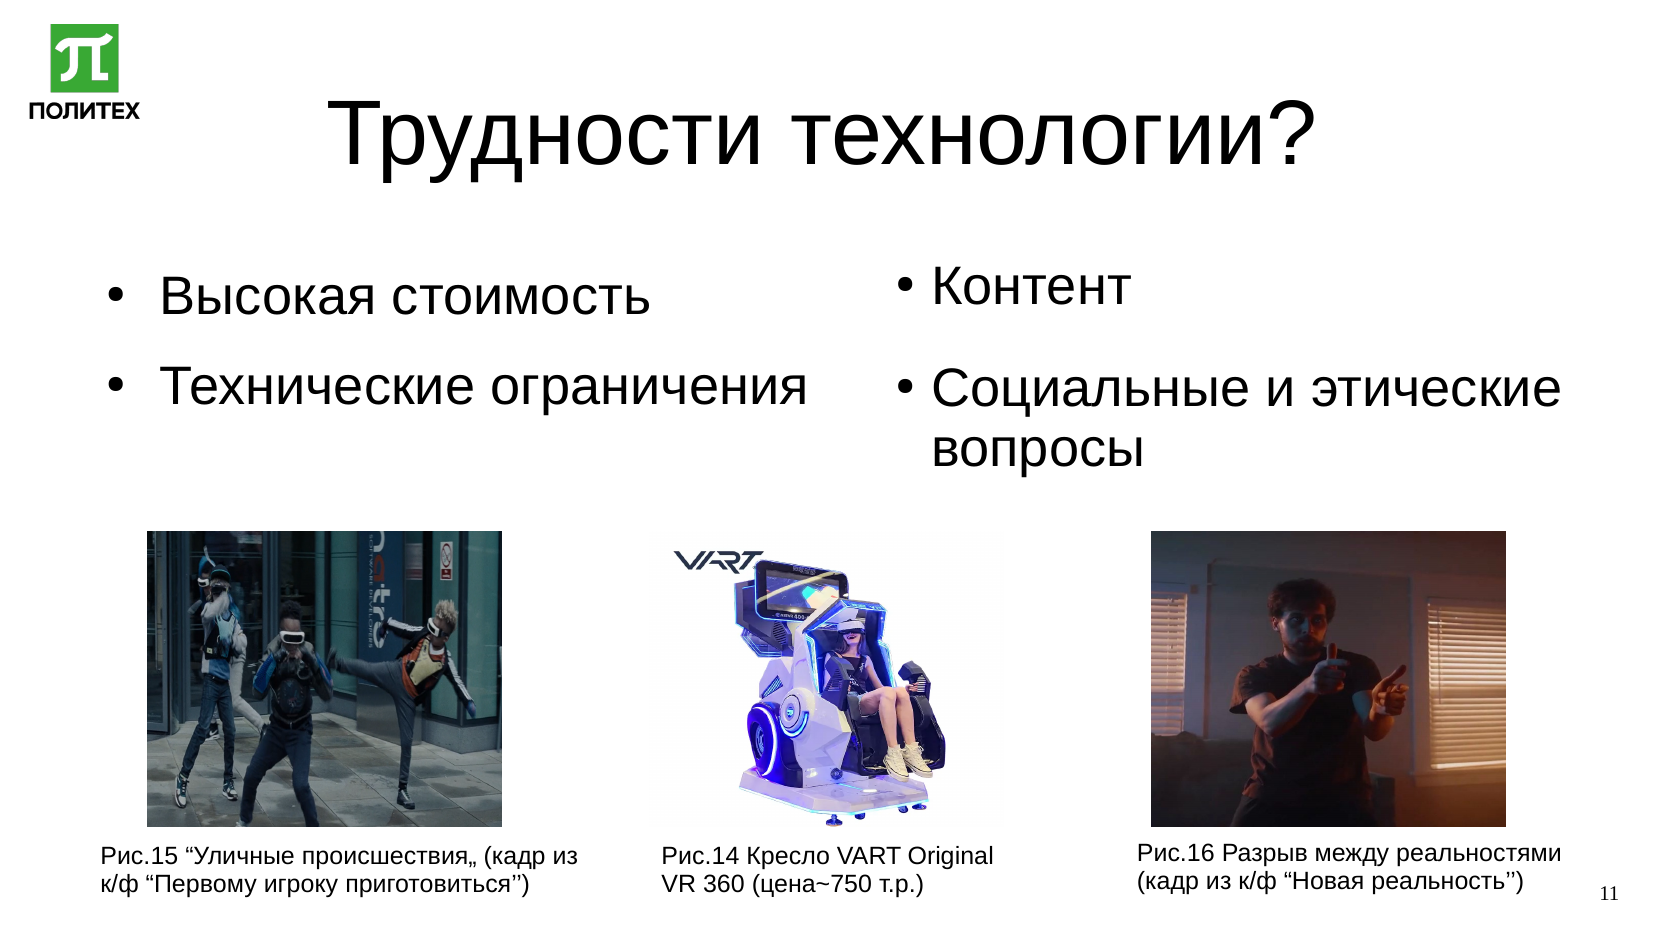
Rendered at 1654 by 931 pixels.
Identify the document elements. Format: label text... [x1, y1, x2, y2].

list Рис.14 Кресло VART Original VR 360 (цена~750 т.р.) [591, 841, 1034, 916]
picture [649, 531, 1004, 827]
list Высокая стоимость Технические ограничения [88, 265, 827, 443]
picture [147, 531, 502, 827]
text_box Рис.16 Разрыв между реальностями (кадр из к/ф “Новая реальность’’) [1122, 831, 1595, 931]
picture [1151, 531, 1506, 827]
text_box Контент Социальные и этические вопросы [880, 247, 1595, 502]
title Трудности технологии? [78, 59, 1567, 207]
list Рис.15 “Уличные происшествия„ (кадр из к/ф “Первому игроку приготовиться’’) [29, 841, 591, 931]
picture [29, 24, 140, 119]
title 11 [1595, 856, 1654, 931]
